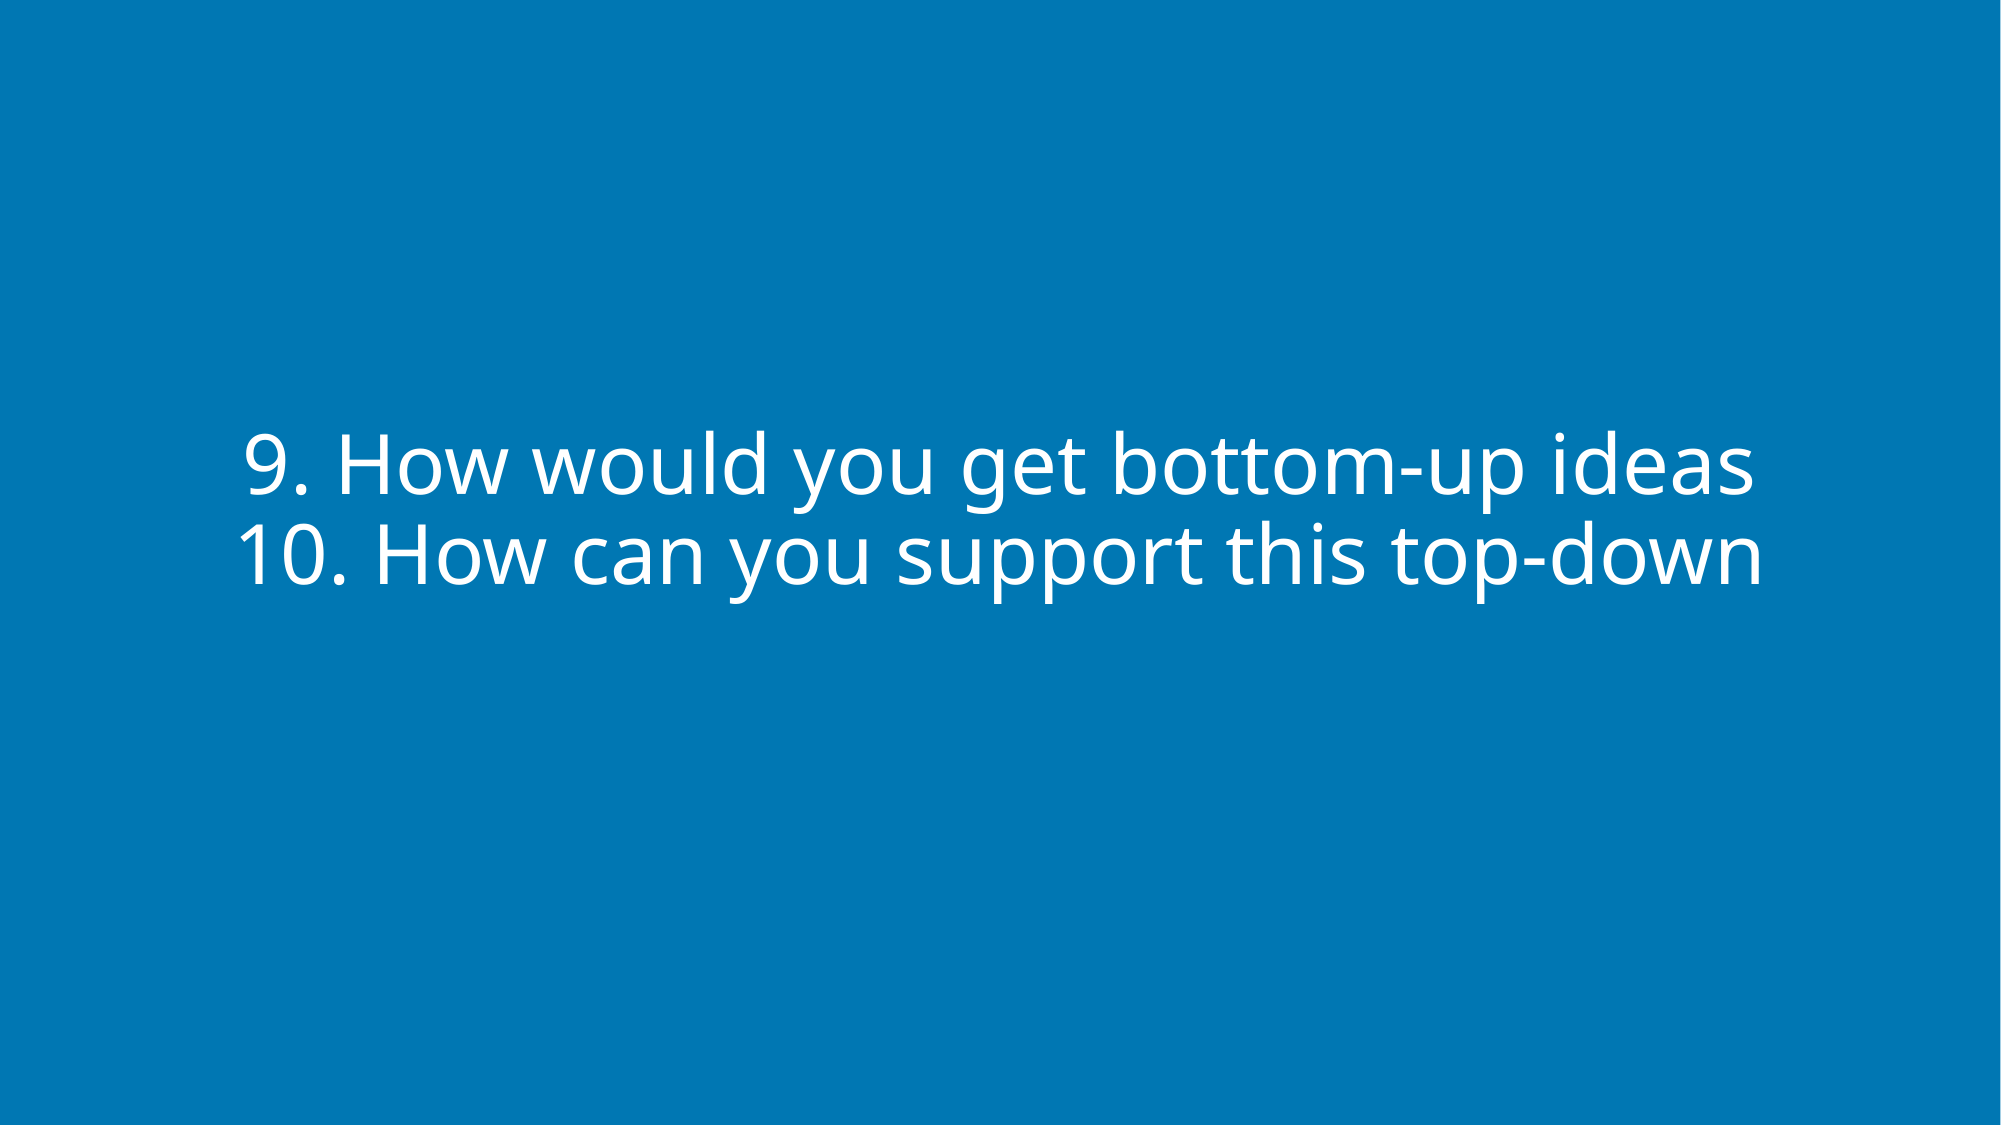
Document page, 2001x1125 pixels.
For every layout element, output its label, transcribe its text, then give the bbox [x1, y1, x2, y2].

list 9. How would you get bottom-up ideas 10. How can you support this top-down [72, 72, 1928, 1053]
